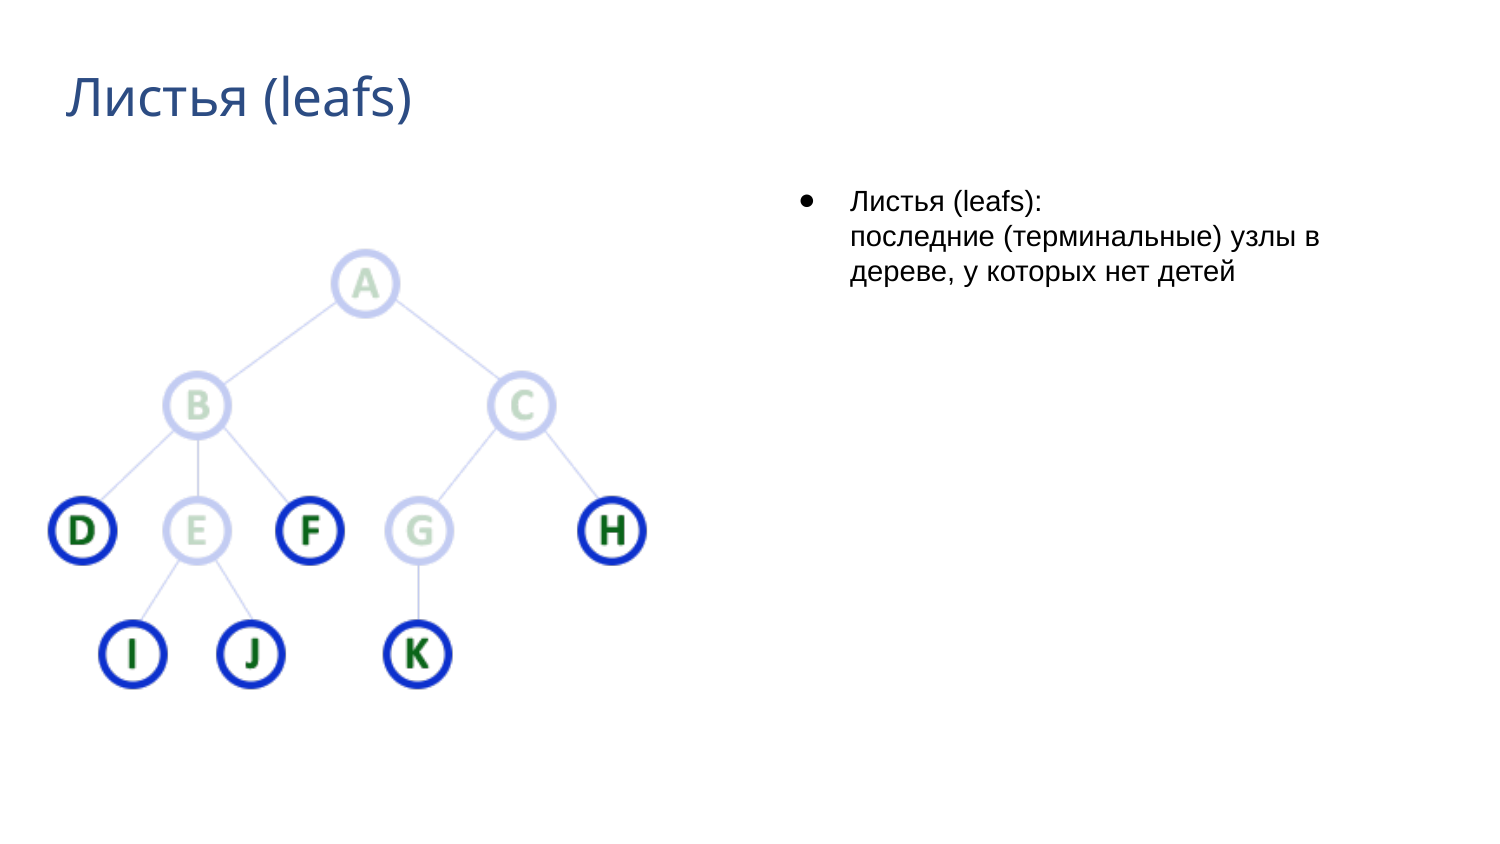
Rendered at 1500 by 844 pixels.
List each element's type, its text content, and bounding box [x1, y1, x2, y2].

title Листья (leafs) [51, 48, 1449, 142]
text_box Листья (leafs): последние (терминальные) узлы в дереве, у которых нет детей [760, 166, 1352, 320]
picture [24, 211, 660, 733]
